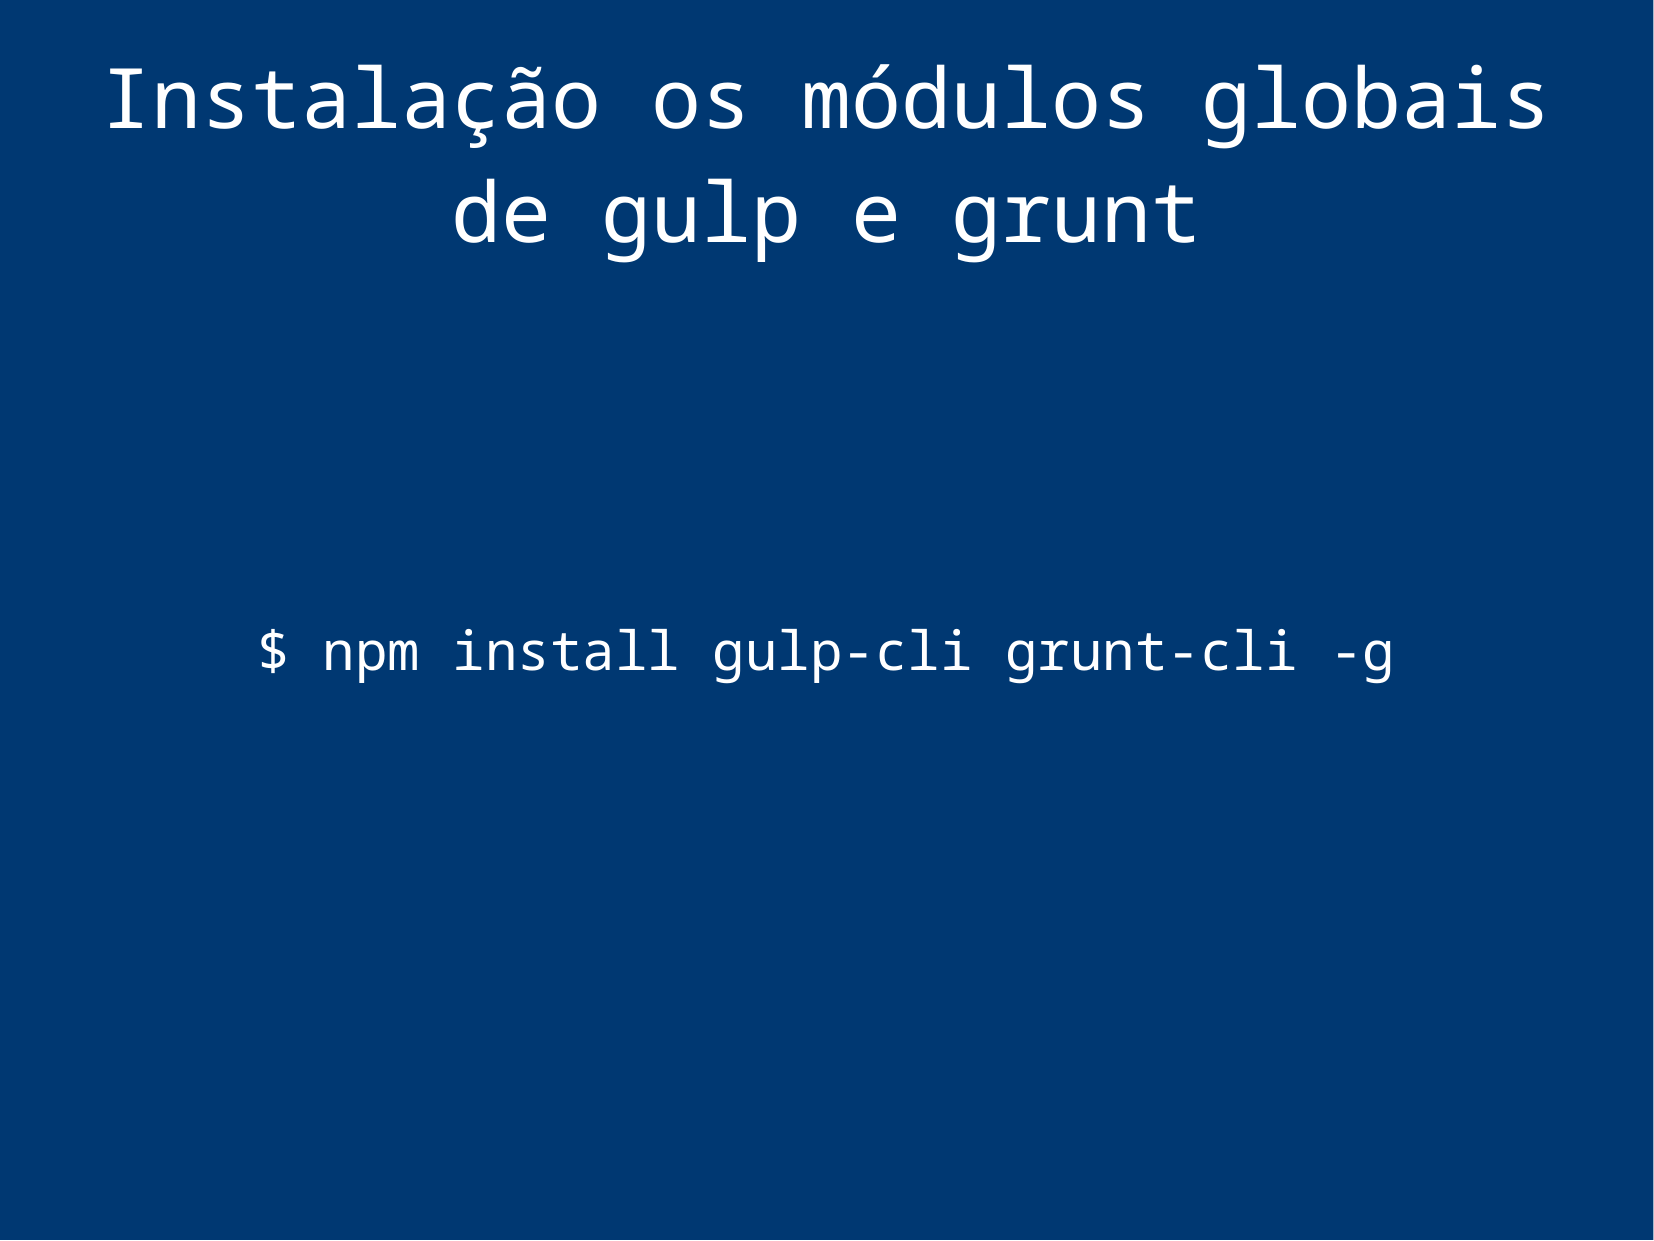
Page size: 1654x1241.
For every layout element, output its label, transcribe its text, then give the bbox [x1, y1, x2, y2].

title Instalação os módulos globais de gulp e grunt [82, 49, 1571, 257]
subtitle $ npm install gulp-cli grunt-cli -g [82, 290, 1571, 1010]
